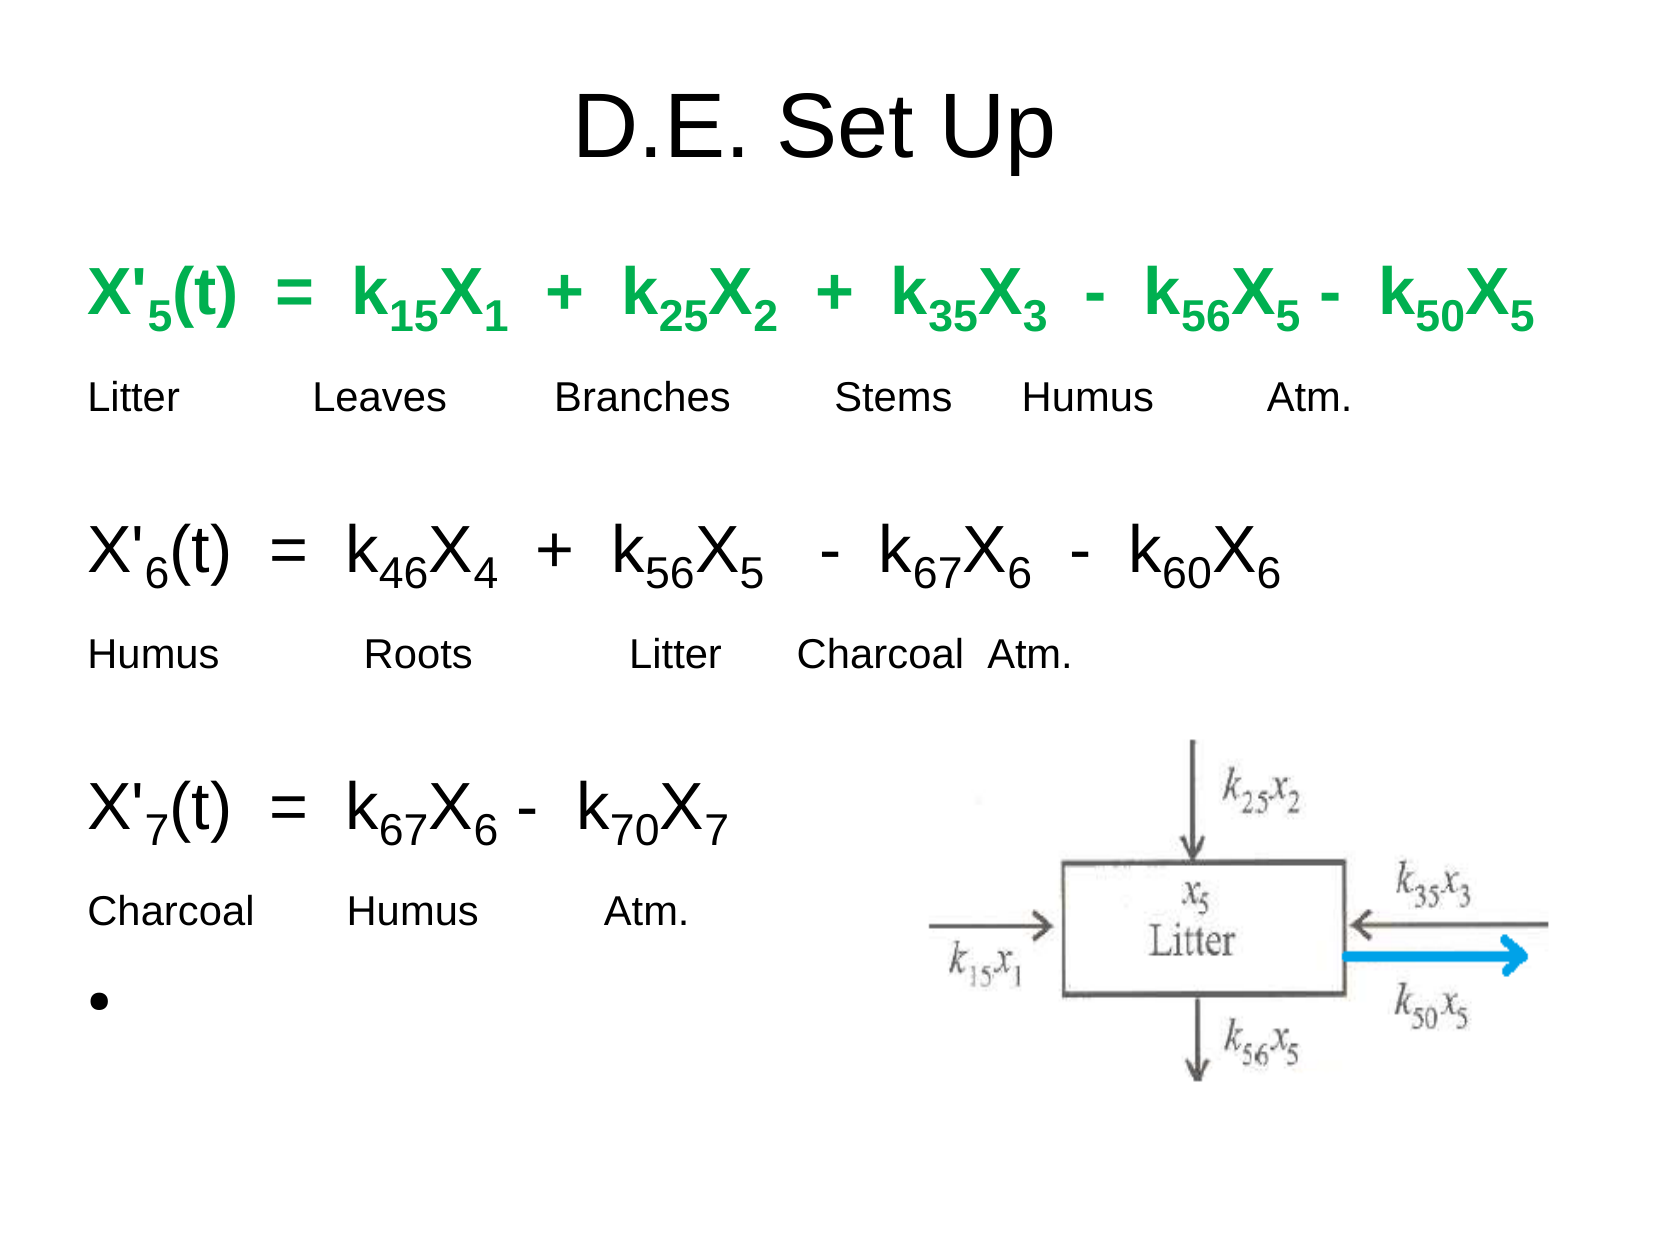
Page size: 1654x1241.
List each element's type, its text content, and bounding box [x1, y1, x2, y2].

list X'5(t) = k15X1 + k25X2 + k35X3 - k56X5 - k50X5 Litter Leaves Branches Stems Humus Atm. X'6(t) = k46X4 + k56X5 - k67X6 - k60X6 Humus Roots Litter Charcoal Atm. X'7(t) = k67X6 - k70X7 Charcoal Humus Atm. [51, 248, 1602, 1108]
title D.E. Set Up [70, 17, 1560, 225]
picture [926, 732, 1564, 1111]
